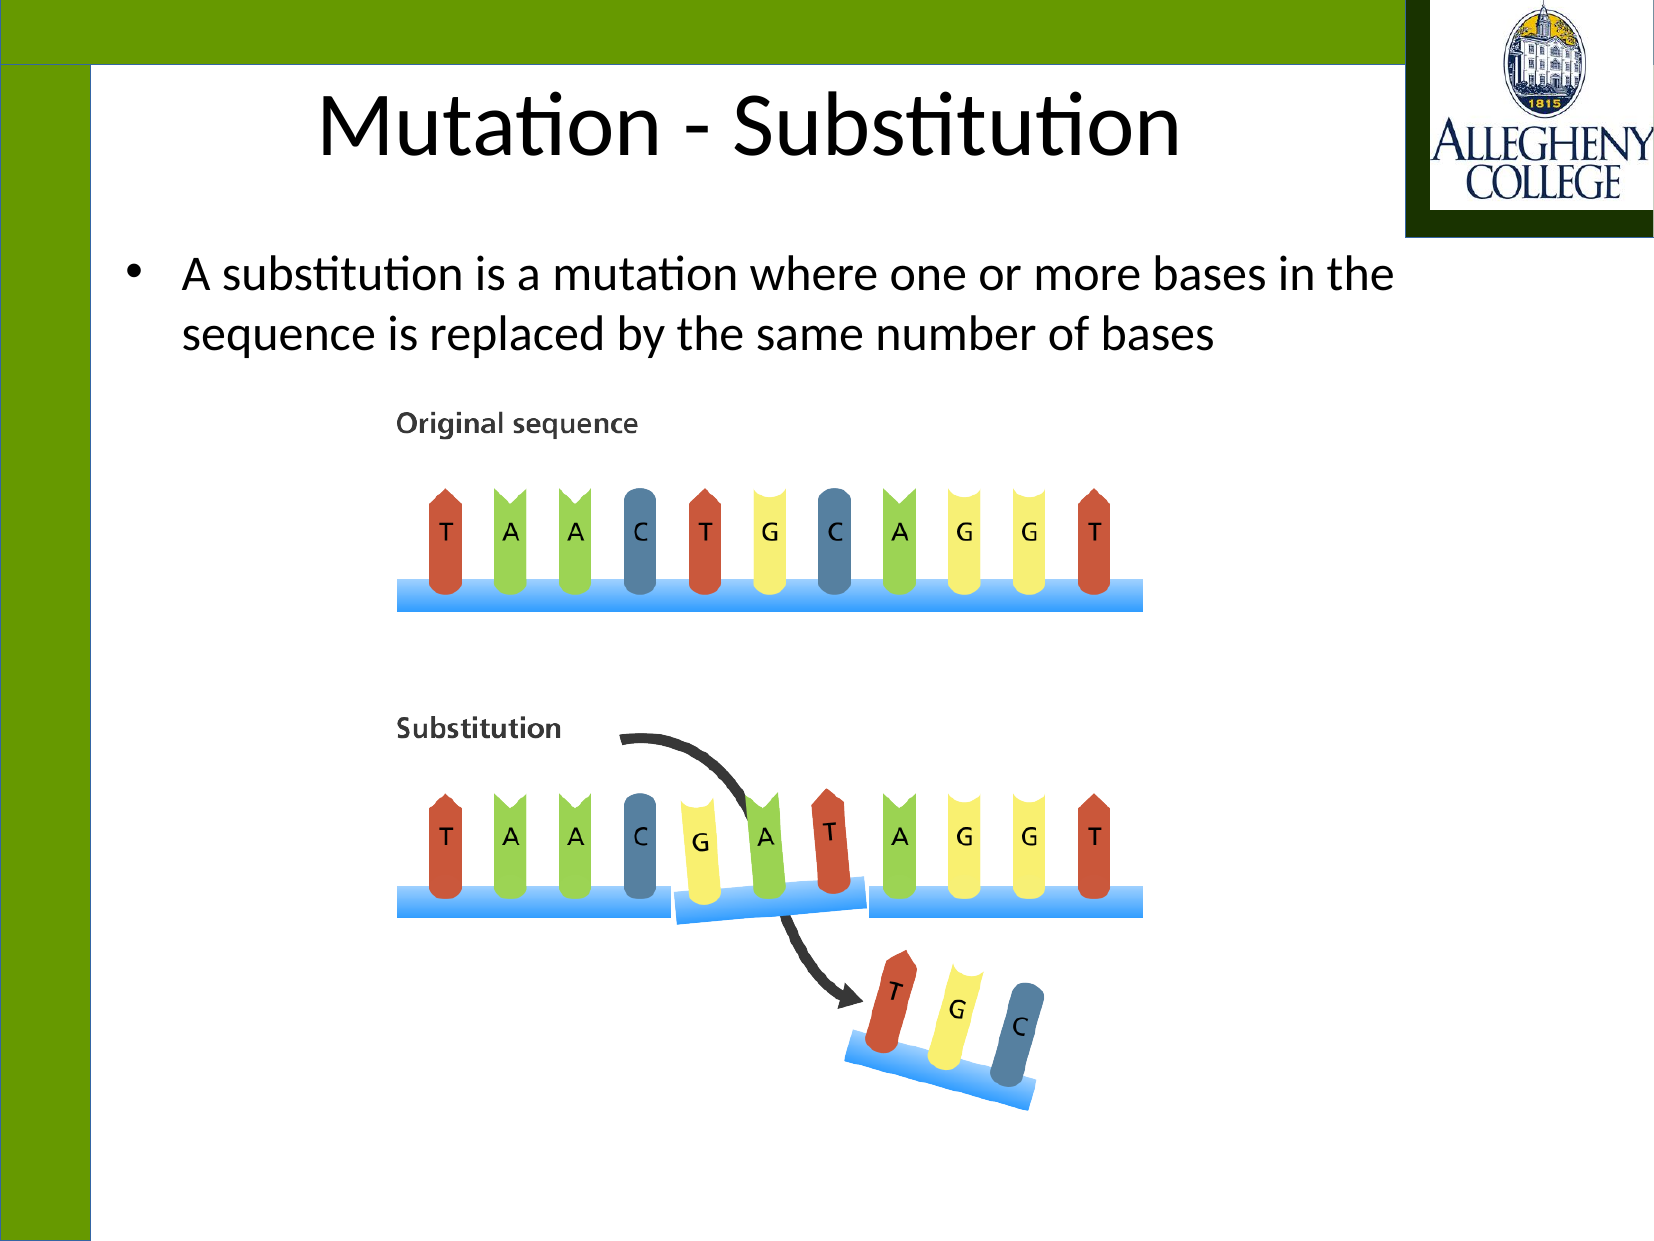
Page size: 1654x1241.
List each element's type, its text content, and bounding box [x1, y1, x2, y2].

title Mutation - Substitution [91, 65, 1405, 213]
picture [1430, 0, 1654, 210]
list A substitution is a mutation where one or more bases in the sequence is replaced by the same number of bases [110, 233, 1461, 976]
picture [272, 375, 1353, 1147]
text_box [0, 0, 1654, 1241]
